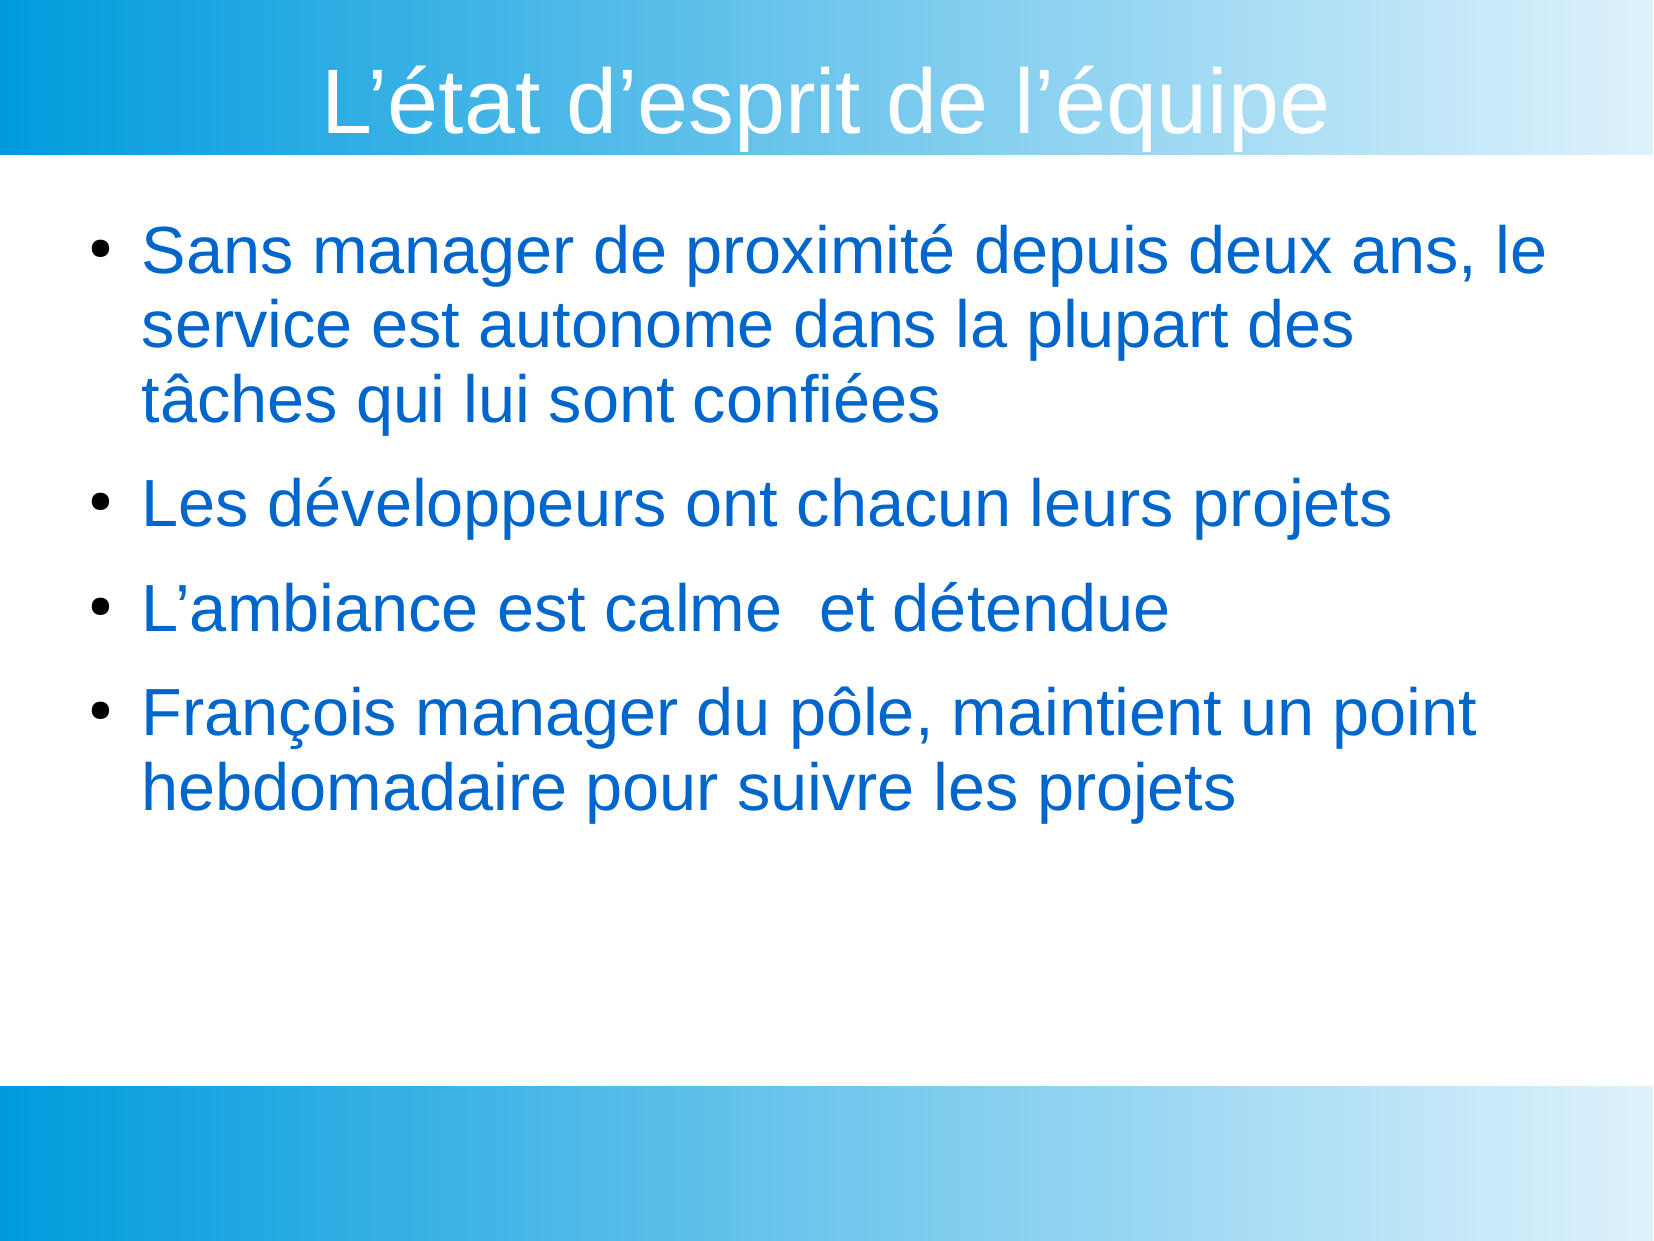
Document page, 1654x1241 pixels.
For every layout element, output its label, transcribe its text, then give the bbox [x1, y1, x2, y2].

list Sans manager de proximité depuis deux ans, le service est autonome dans la plupart des tâches qui lui sont confiées Les développeurs ont chacun leurs projets L’ambiance est calme et détendue François manager du pôle, maintient un point hebdomadaire pour suivre les projets [70, 212, 1560, 932]
title L’état d’esprit de l’équipe [82, 49, 1571, 155]
